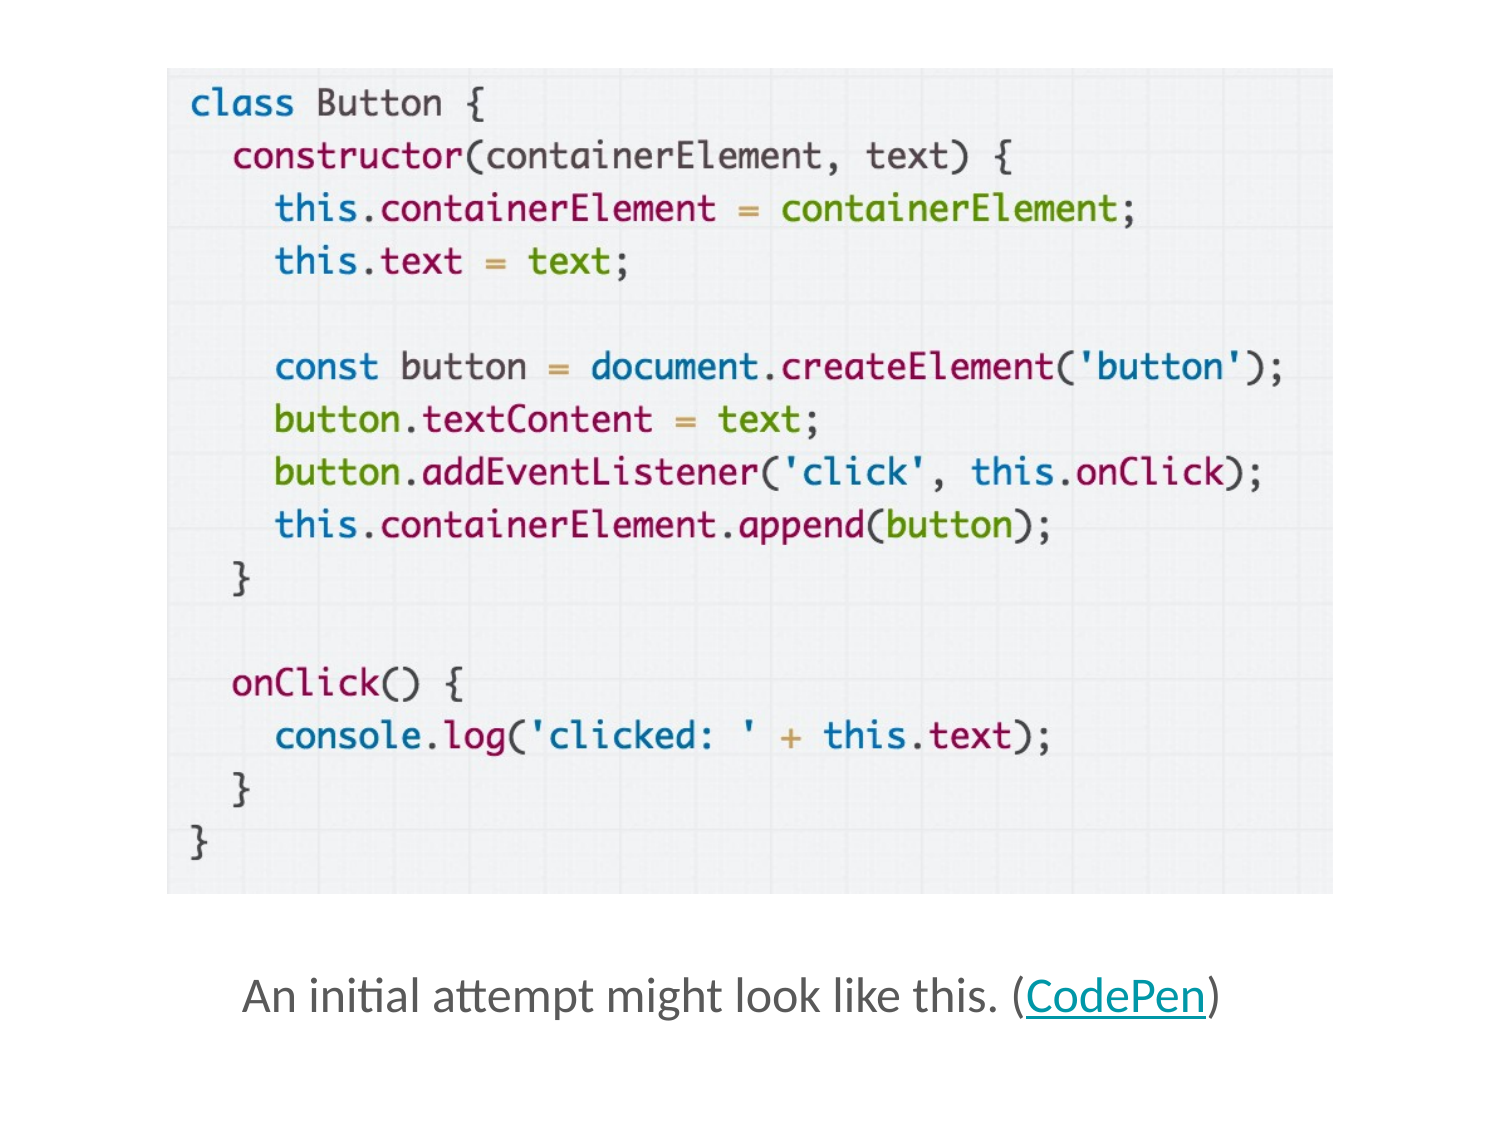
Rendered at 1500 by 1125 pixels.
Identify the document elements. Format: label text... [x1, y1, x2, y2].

picture [167, 68, 1333, 894]
list An initial attempt might look like this. (CodePen) [226, 938, 1333, 1125]
